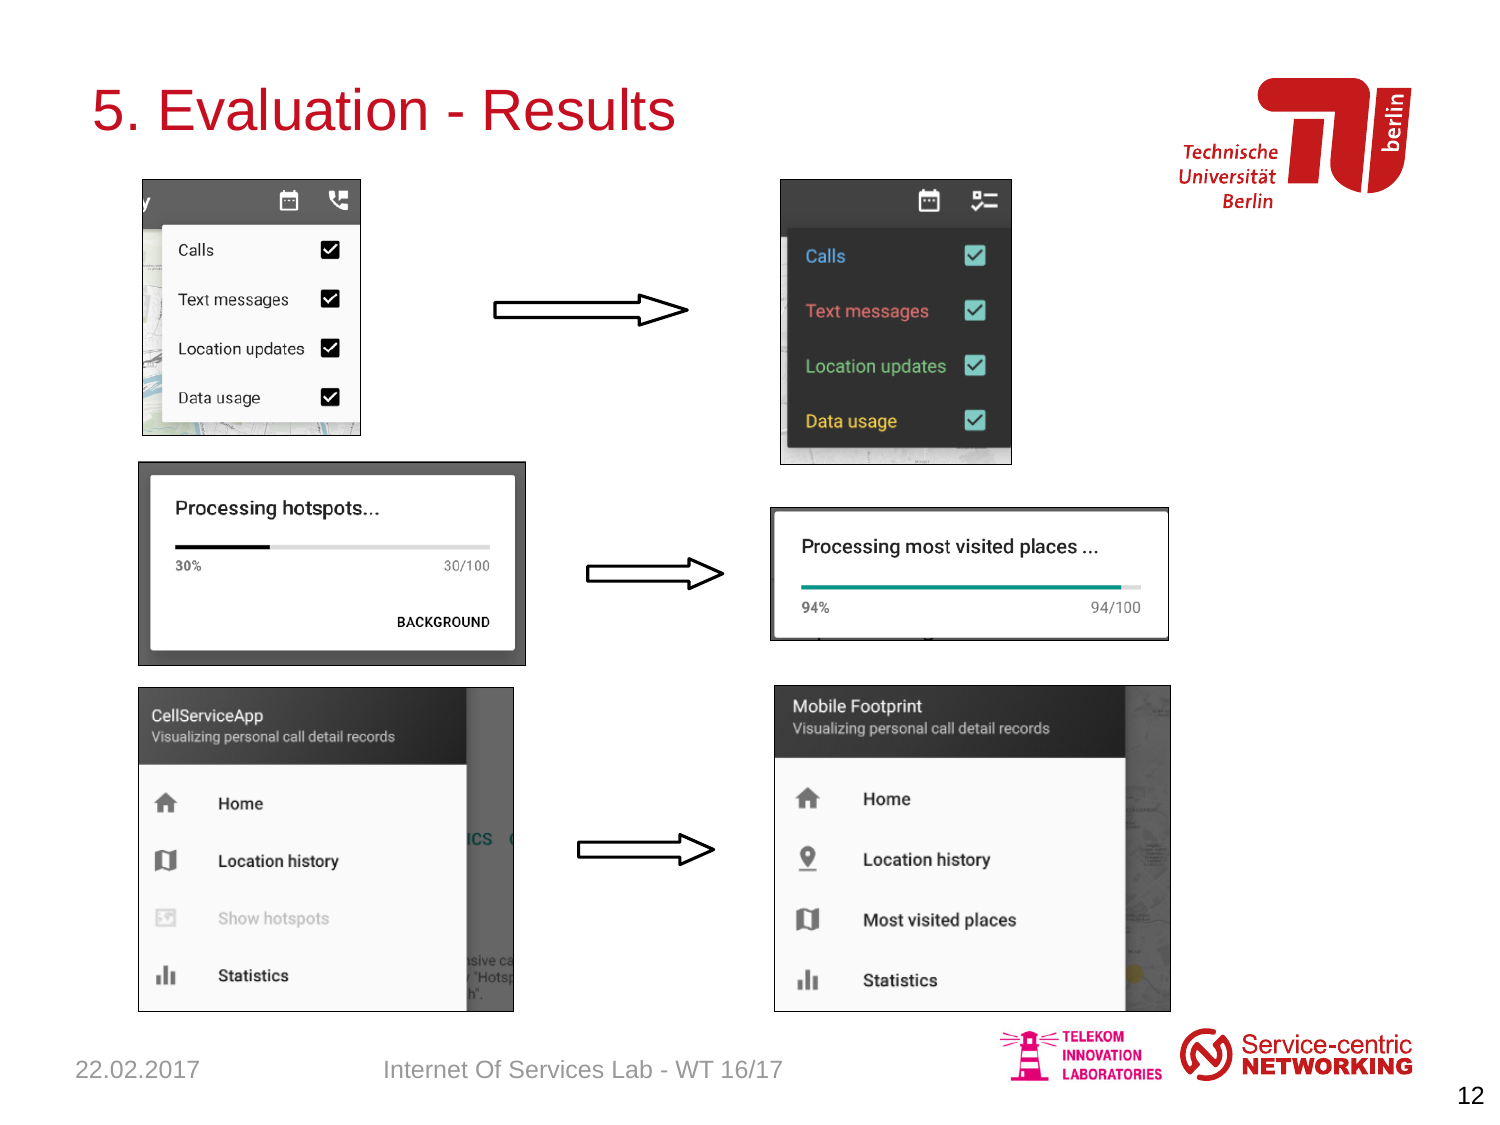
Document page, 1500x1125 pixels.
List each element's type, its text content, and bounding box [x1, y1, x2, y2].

title 5. Evaluation - Results [88, 78, 1152, 212]
text_box [578, 834, 714, 865]
picture [780, 179, 1012, 465]
picture [138, 687, 514, 1012]
text_box [495, 295, 688, 326]
picture [138, 461, 526, 666]
picture [774, 685, 1171, 1012]
picture [770, 507, 1169, 641]
picture [1000, 1028, 1162, 1083]
text_box [587, 558, 723, 589]
slide_number <number> [1412, 1065, 1500, 1125]
picture [142, 179, 361, 436]
